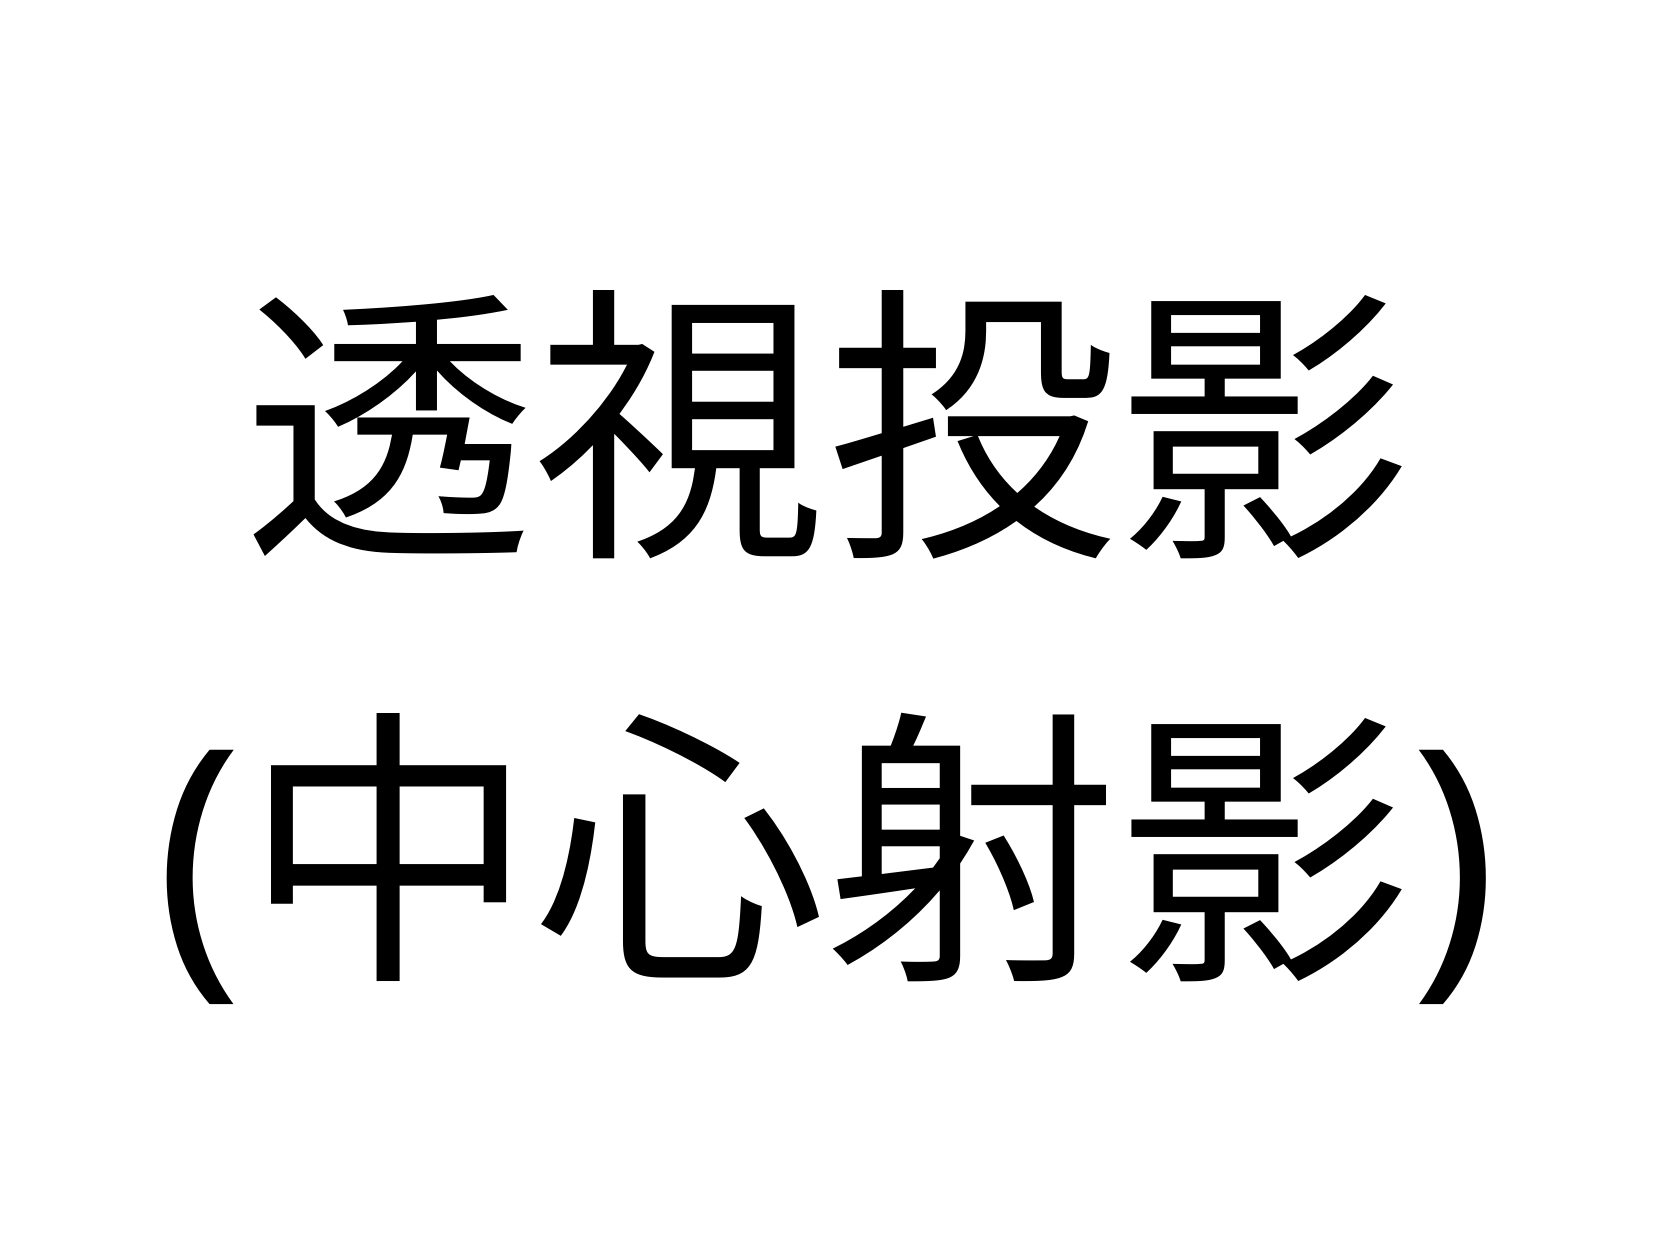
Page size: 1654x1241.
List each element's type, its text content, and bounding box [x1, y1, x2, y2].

title 透視投影 (中心射影) [82, 182, 1571, 1059]
